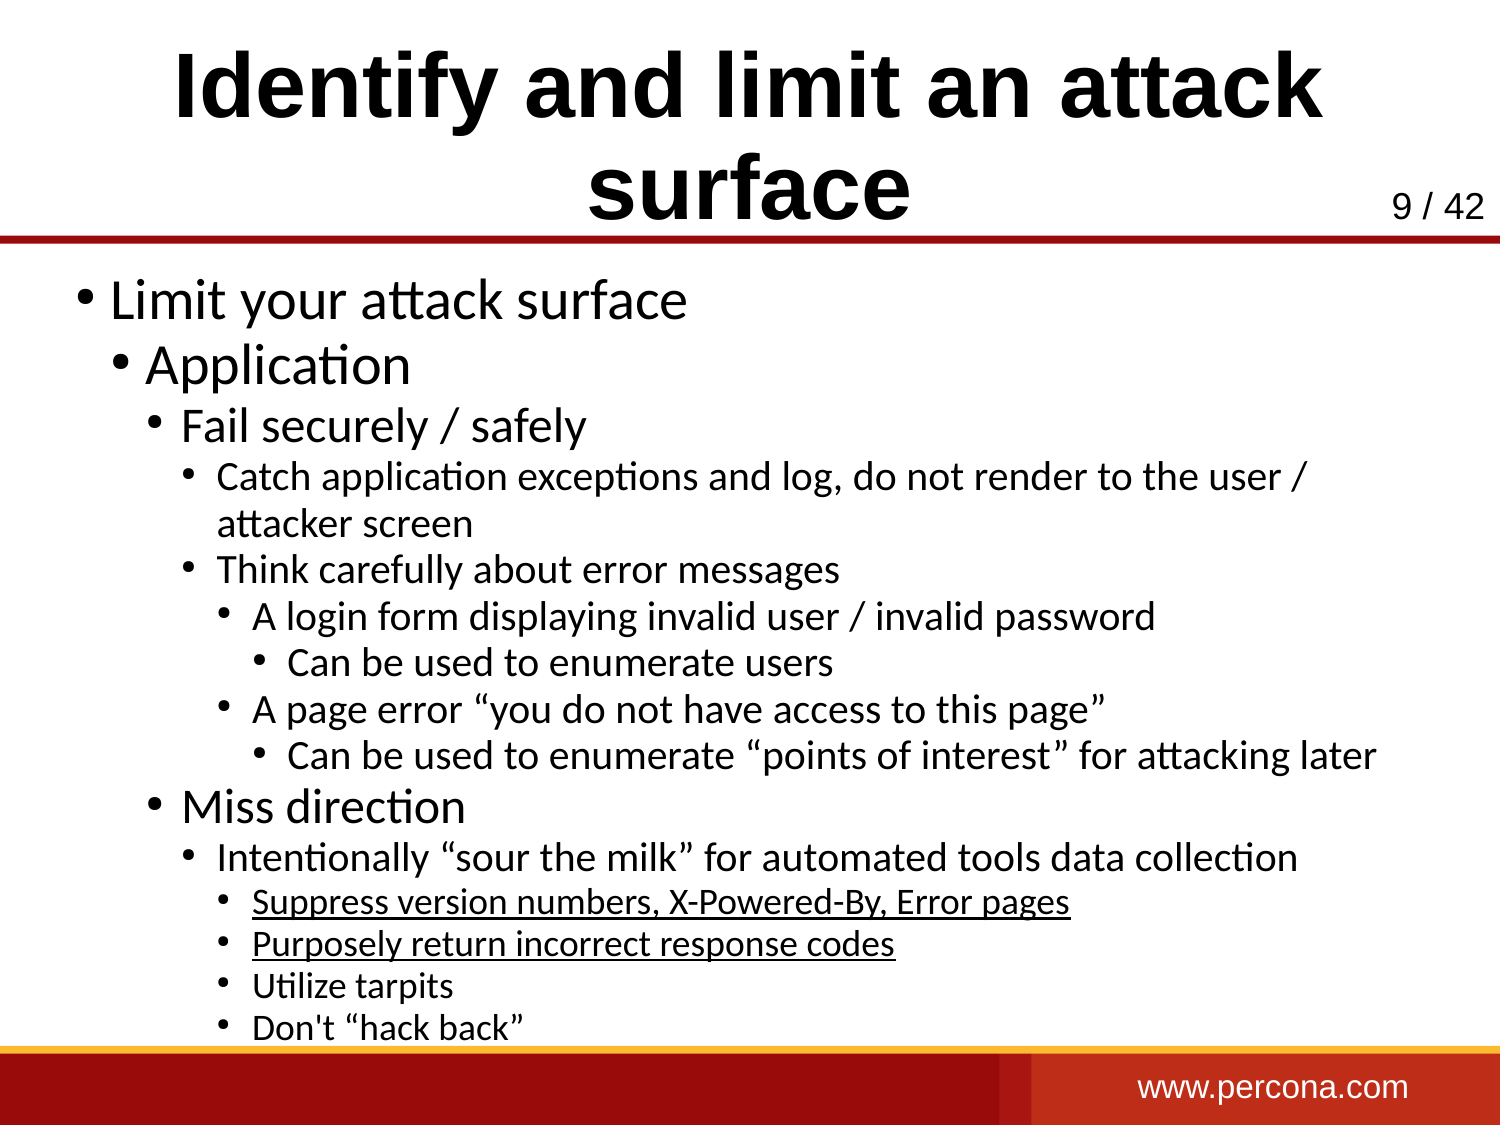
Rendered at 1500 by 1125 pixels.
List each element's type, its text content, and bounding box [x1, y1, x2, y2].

text_box Identify and limit an attack surface [74, 44, 1425, 232]
text_box Limit your attack surface Application Fail securely / safely Catch application exceptions and log, do not render to the user / attacker screen Think carefully about error messages A login form displaying invalid user / invalid password Can be used to enumerate users A page error “you do not have access to this page” Can be used to enumerate “points of interest” for attacking later Miss direction Intentionally “sour the milk” for automated tools data collection Suppress version numbers, X-Powered-By, Error pages Purposely return incorrect response codes Utilize tarpits Don't “hack back” [74, 263, 1425, 1006]
